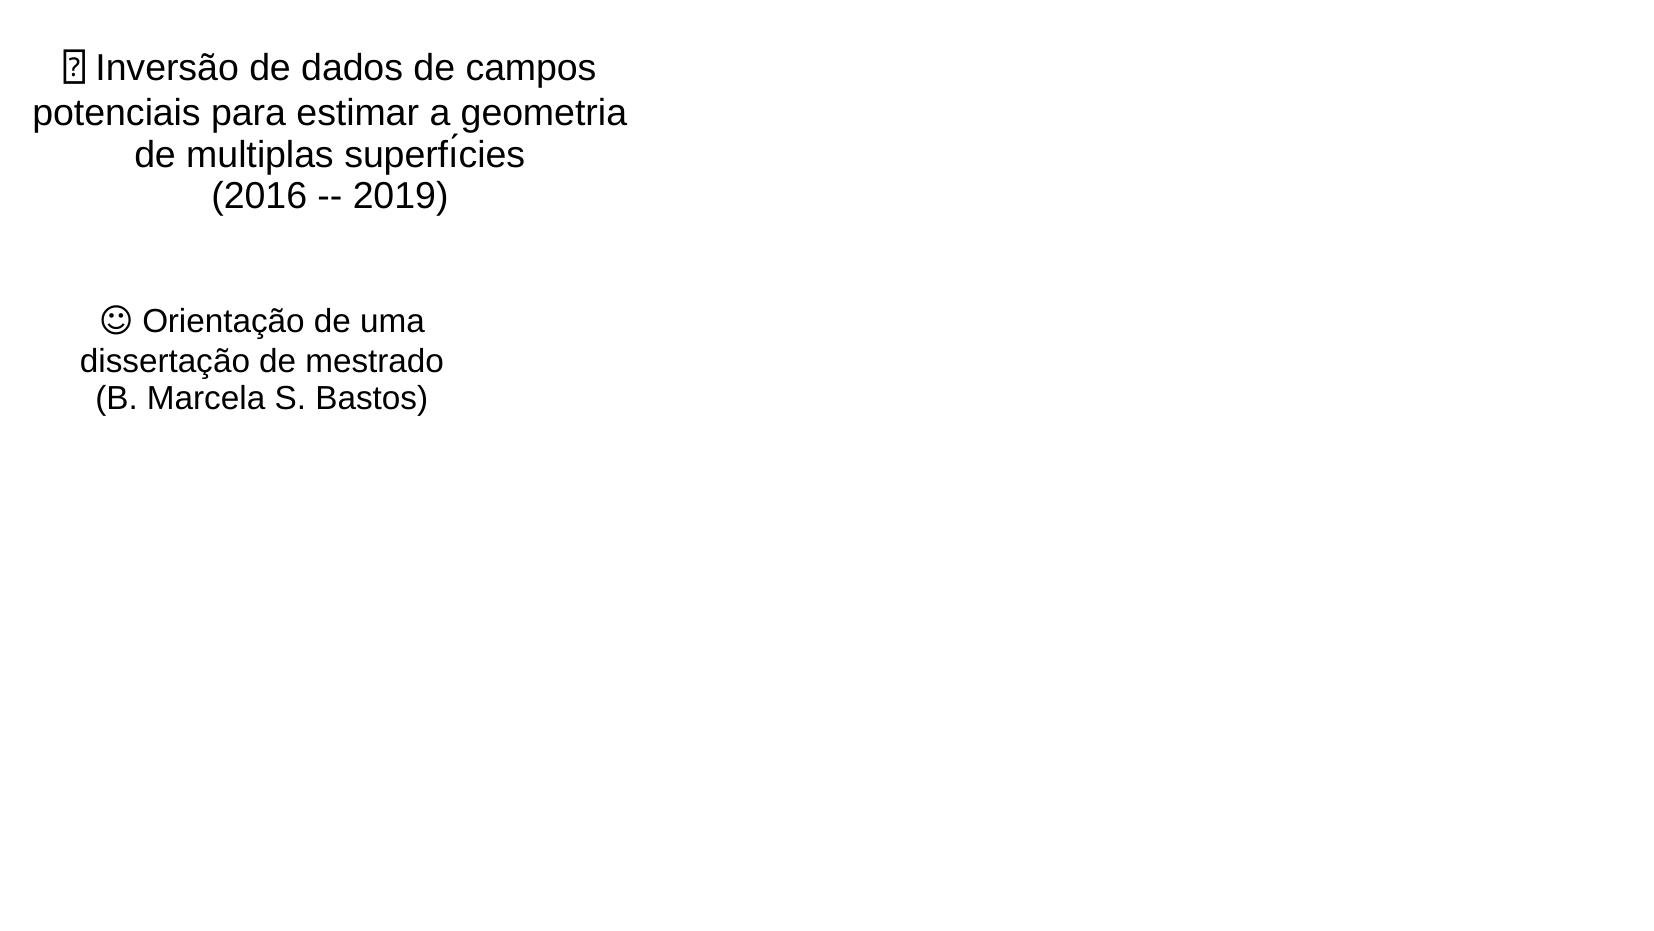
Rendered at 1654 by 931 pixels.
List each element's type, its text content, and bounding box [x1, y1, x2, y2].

text_box ☺ Orientação de uma dissertação de mestrado (B. Marcela S. Bastos) [64, 289, 485, 438]
text_box ⍰ Inversão de dados de campos potenciais para estimar a geometria de multiplas superfı́cies (2016 -- 2019) [17, 32, 674, 249]
